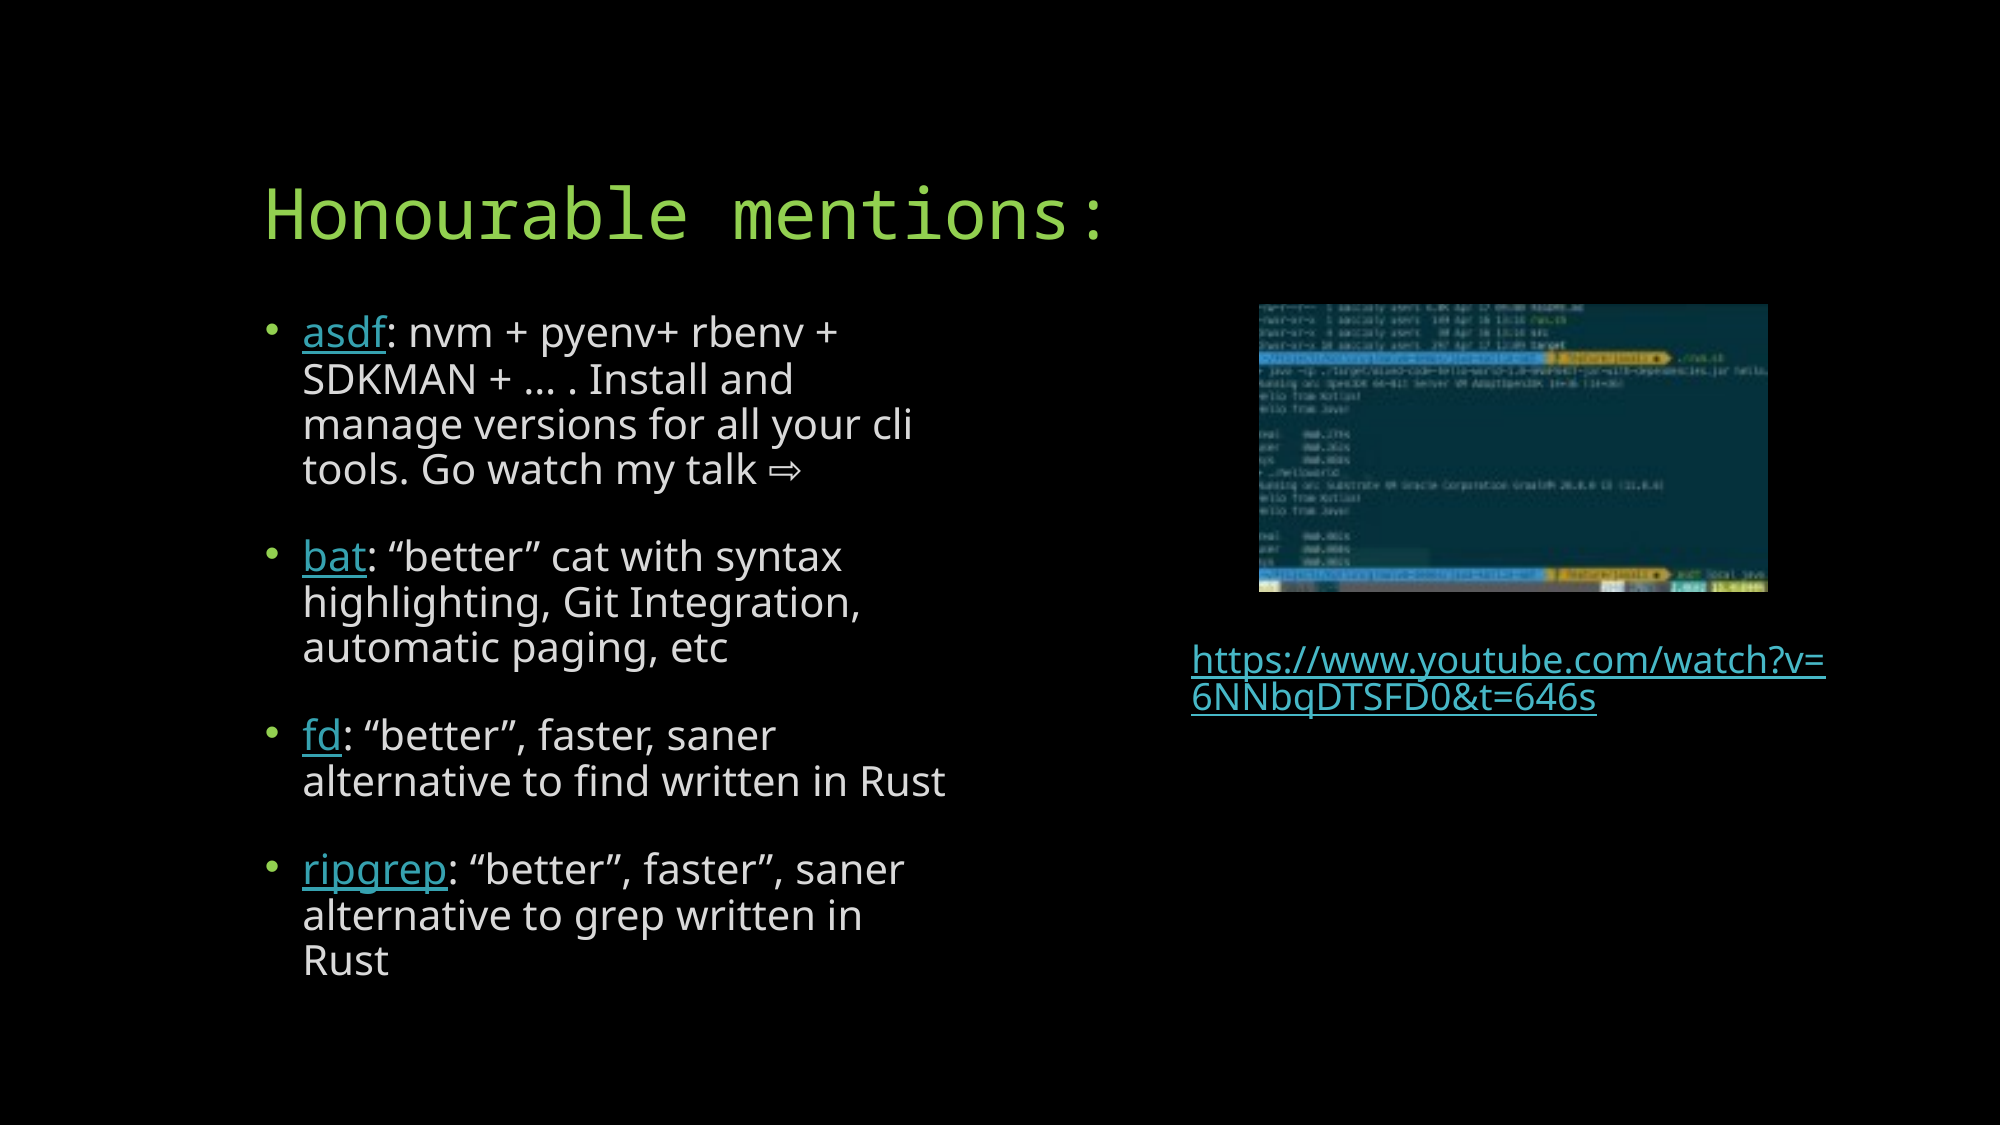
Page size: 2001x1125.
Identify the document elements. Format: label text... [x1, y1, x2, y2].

title Honourable mentions: [249, 75, 1750, 263]
list asdf: nvm + pyenv+ rbenv + SDKMAN + … . Install and manage versions for all your cli tools. Go watch my talk ⇨ bat: “better” cat with syntax highlighting, Git Integration, automatic paging, etc fd: “better”, faster, saner alternative to find written in Rust ripgrep: “better”, faster”, saner alternative to grep written in Rust [249, 299, 963, 1000]
text_box https://www.youtube.com/watch?v=6NNbqDTSFD0&t=646s [1176, 628, 1851, 695]
picture [1259, 304, 1768, 592]
